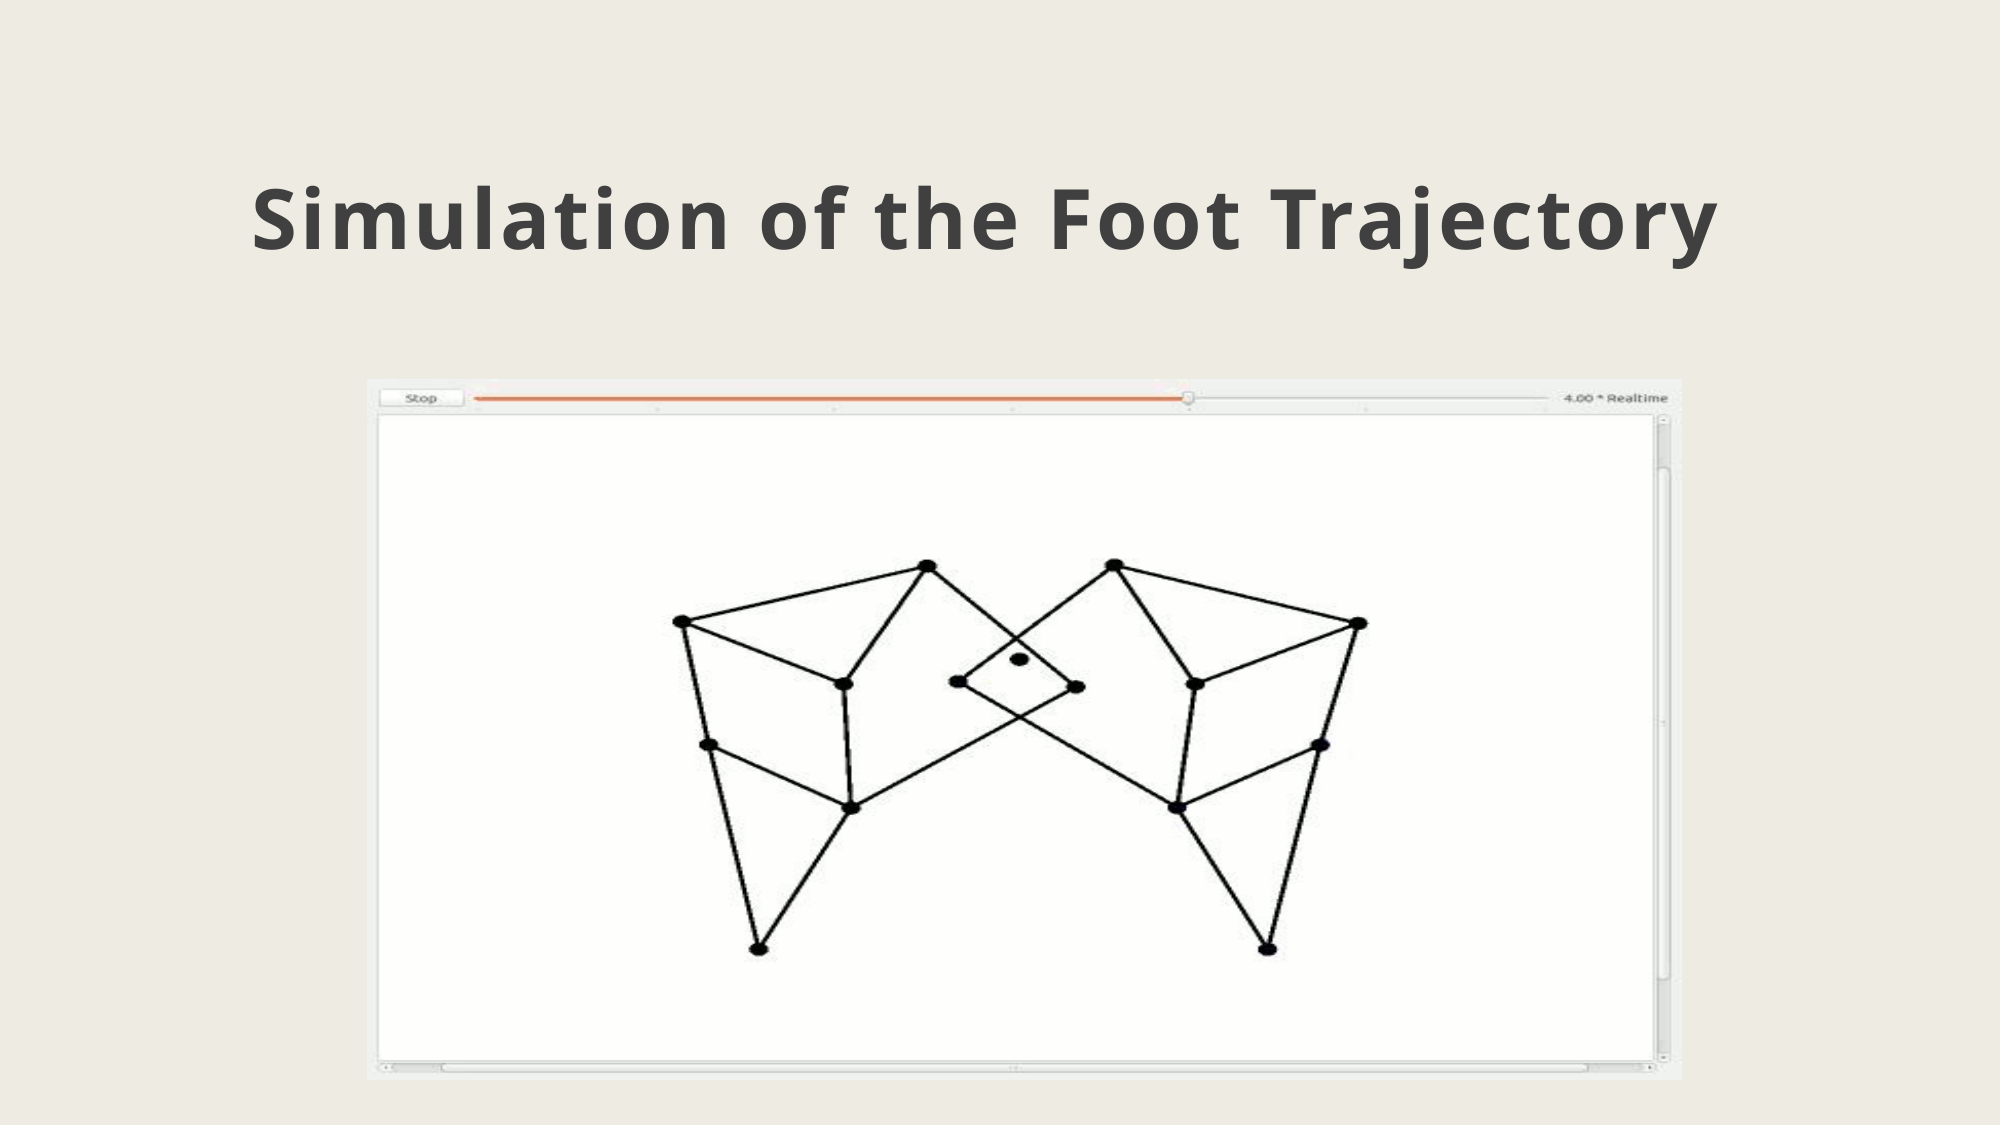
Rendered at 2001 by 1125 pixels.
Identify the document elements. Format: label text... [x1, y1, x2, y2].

picture [367, 379, 1682, 1080]
title Simulation of the Foot Trajectory [233, 67, 1893, 282]
